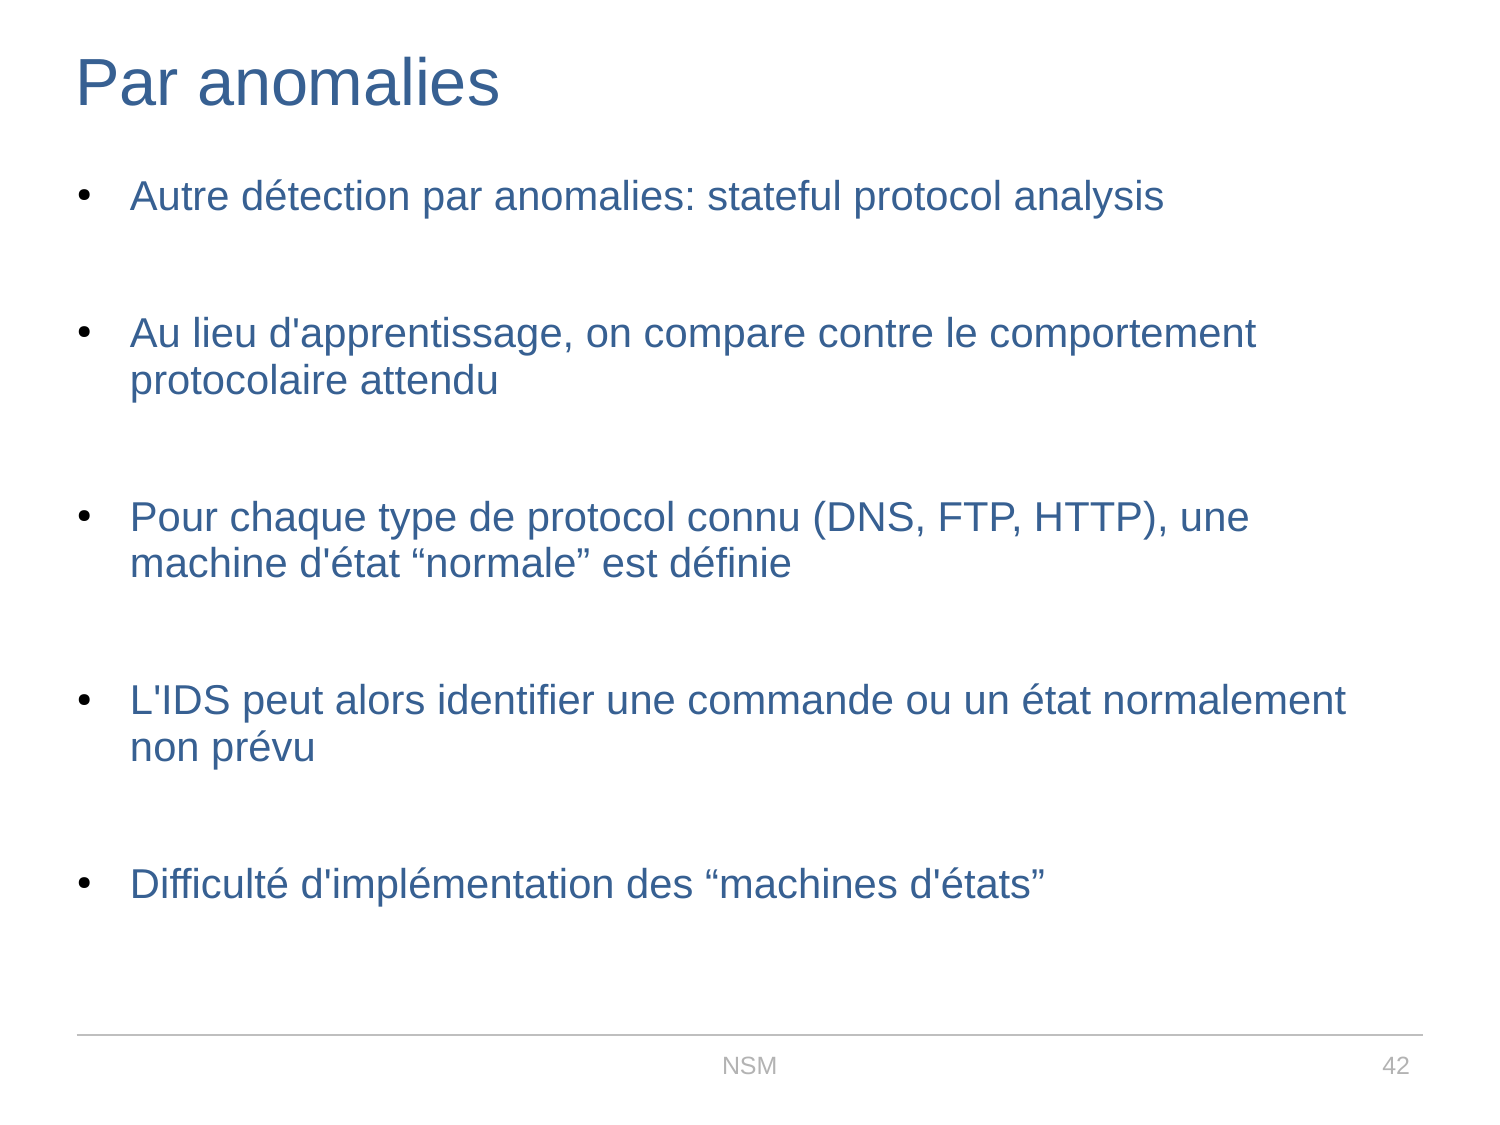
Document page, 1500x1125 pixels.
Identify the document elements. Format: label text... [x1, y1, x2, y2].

list Autre détection par anomalies: stateful protocol analysis Au lieu d'apprentissage, on compare contre le comportement protocolaire attendu Pour chaque type de protocol connu (DNS, FTP, HTTP), une machine d'état “normale” est définie L'IDS peut alors identifier une commande ou un état normalement non prévu Difficulté d'implémentation des “machines d'états” [59, 172, 1409, 916]
title Par anomalies [75, 45, 1425, 233]
